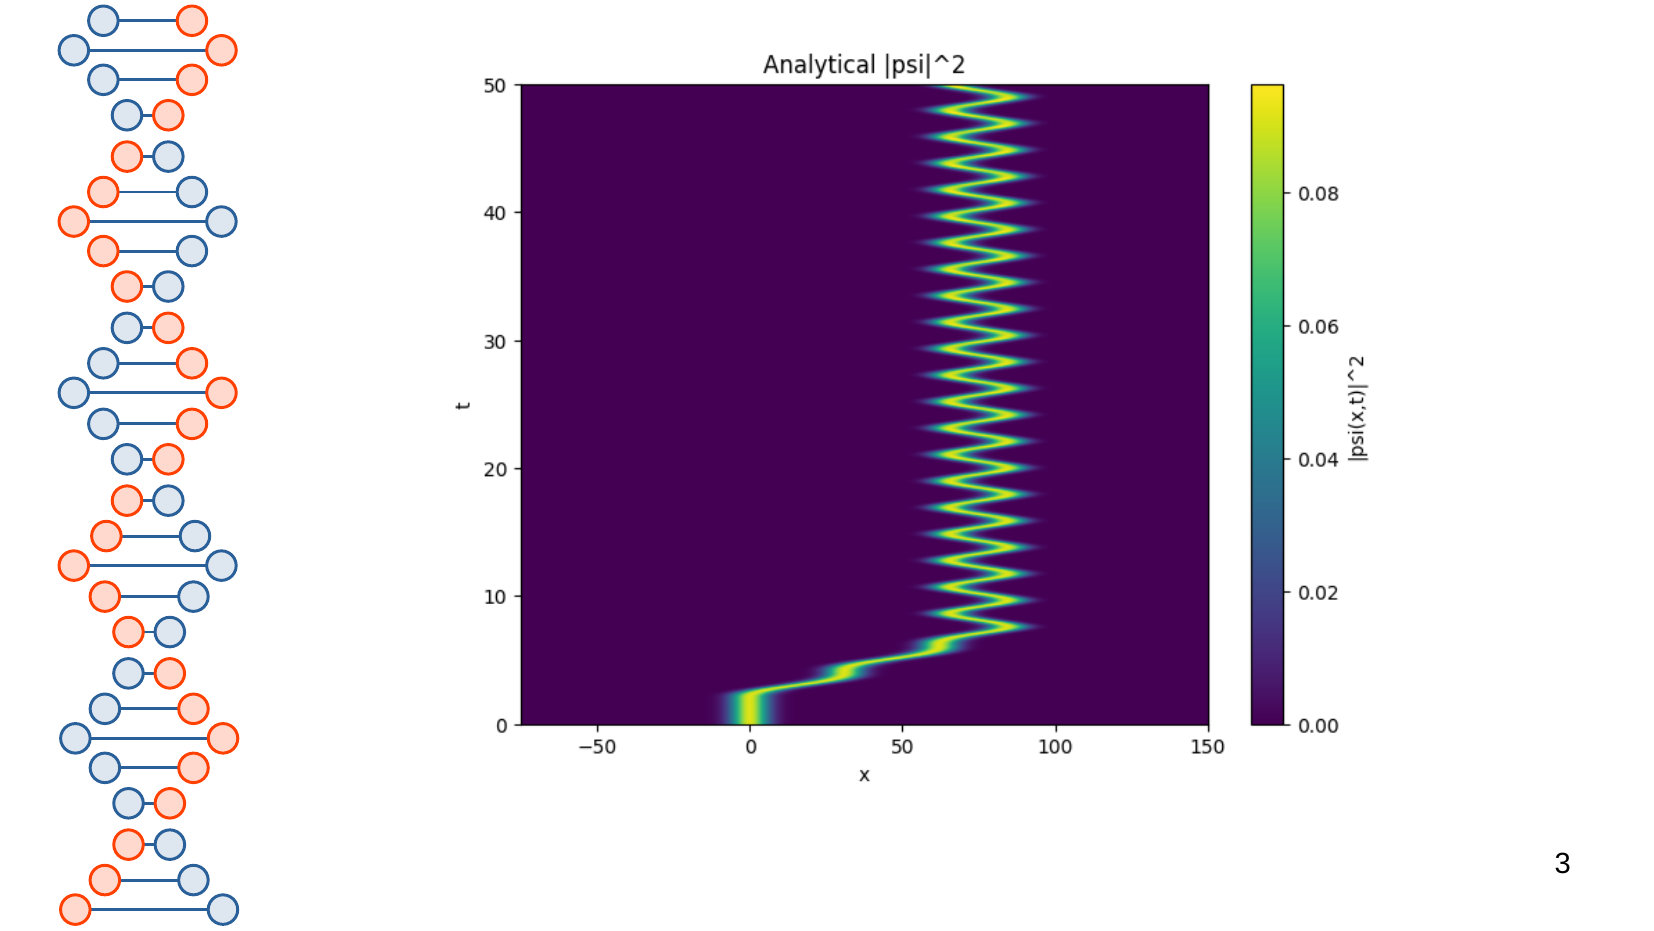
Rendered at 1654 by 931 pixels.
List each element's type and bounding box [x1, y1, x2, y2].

picture [442, 40, 1380, 798]
